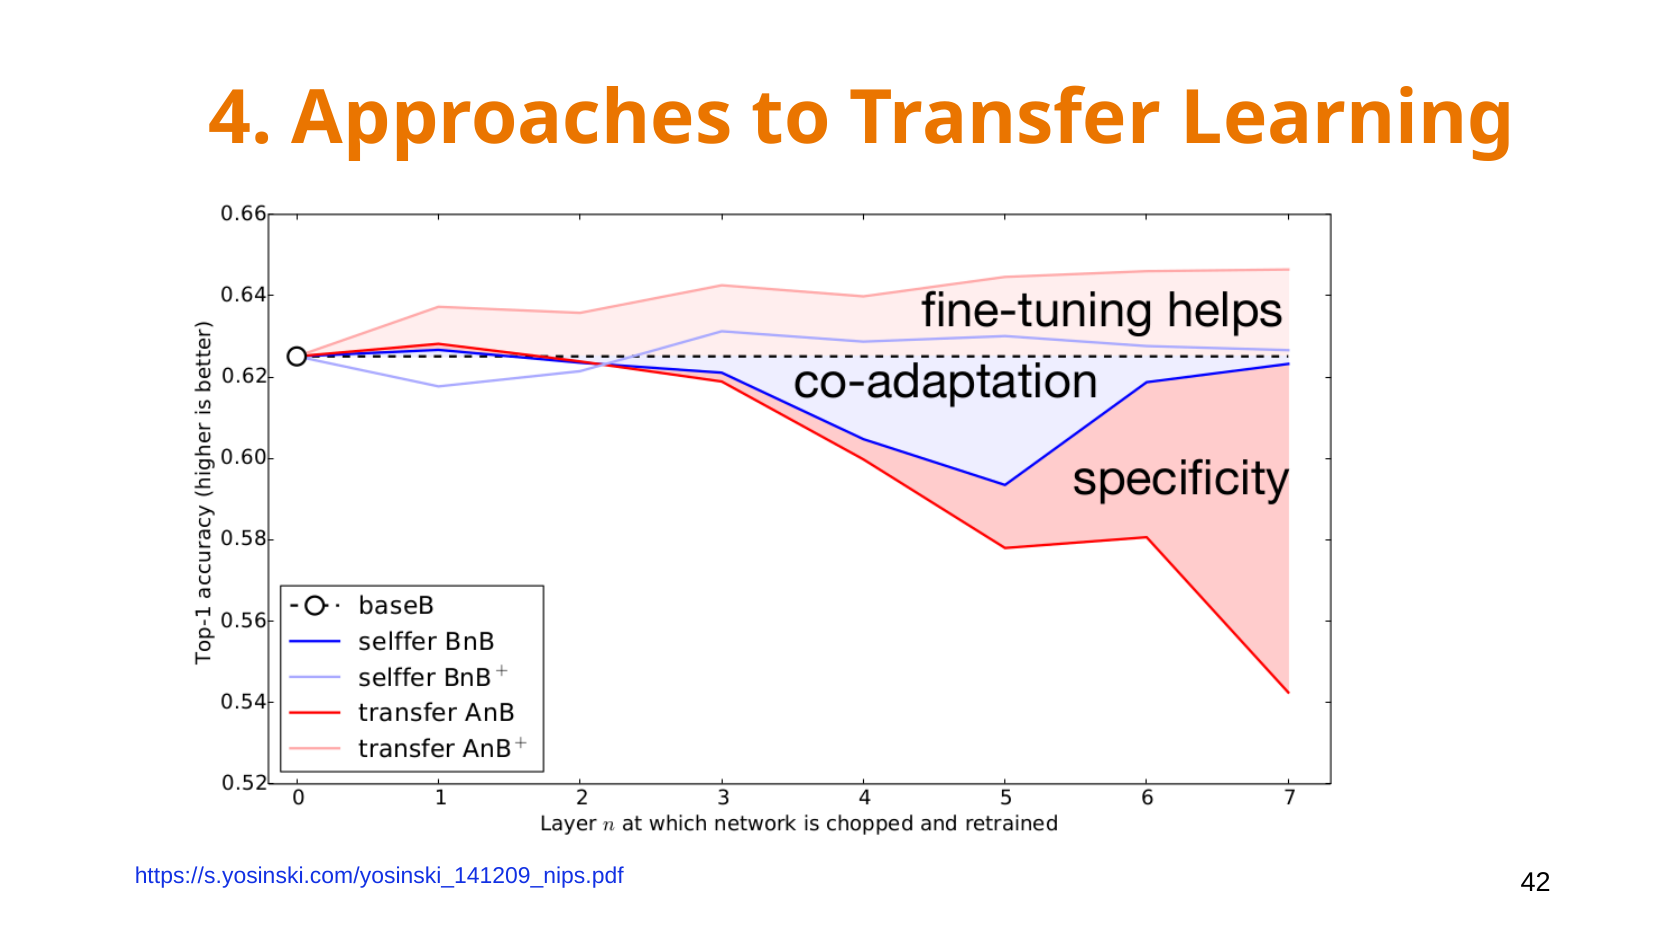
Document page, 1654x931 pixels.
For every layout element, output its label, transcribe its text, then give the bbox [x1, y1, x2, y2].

picture [189, 200, 1334, 836]
text_box https://s.yosinski.com/yosinski_141209_nips.pdf [120, 855, 676, 896]
title 4. Approaches to Transfer Learning [82, 37, 1571, 193]
